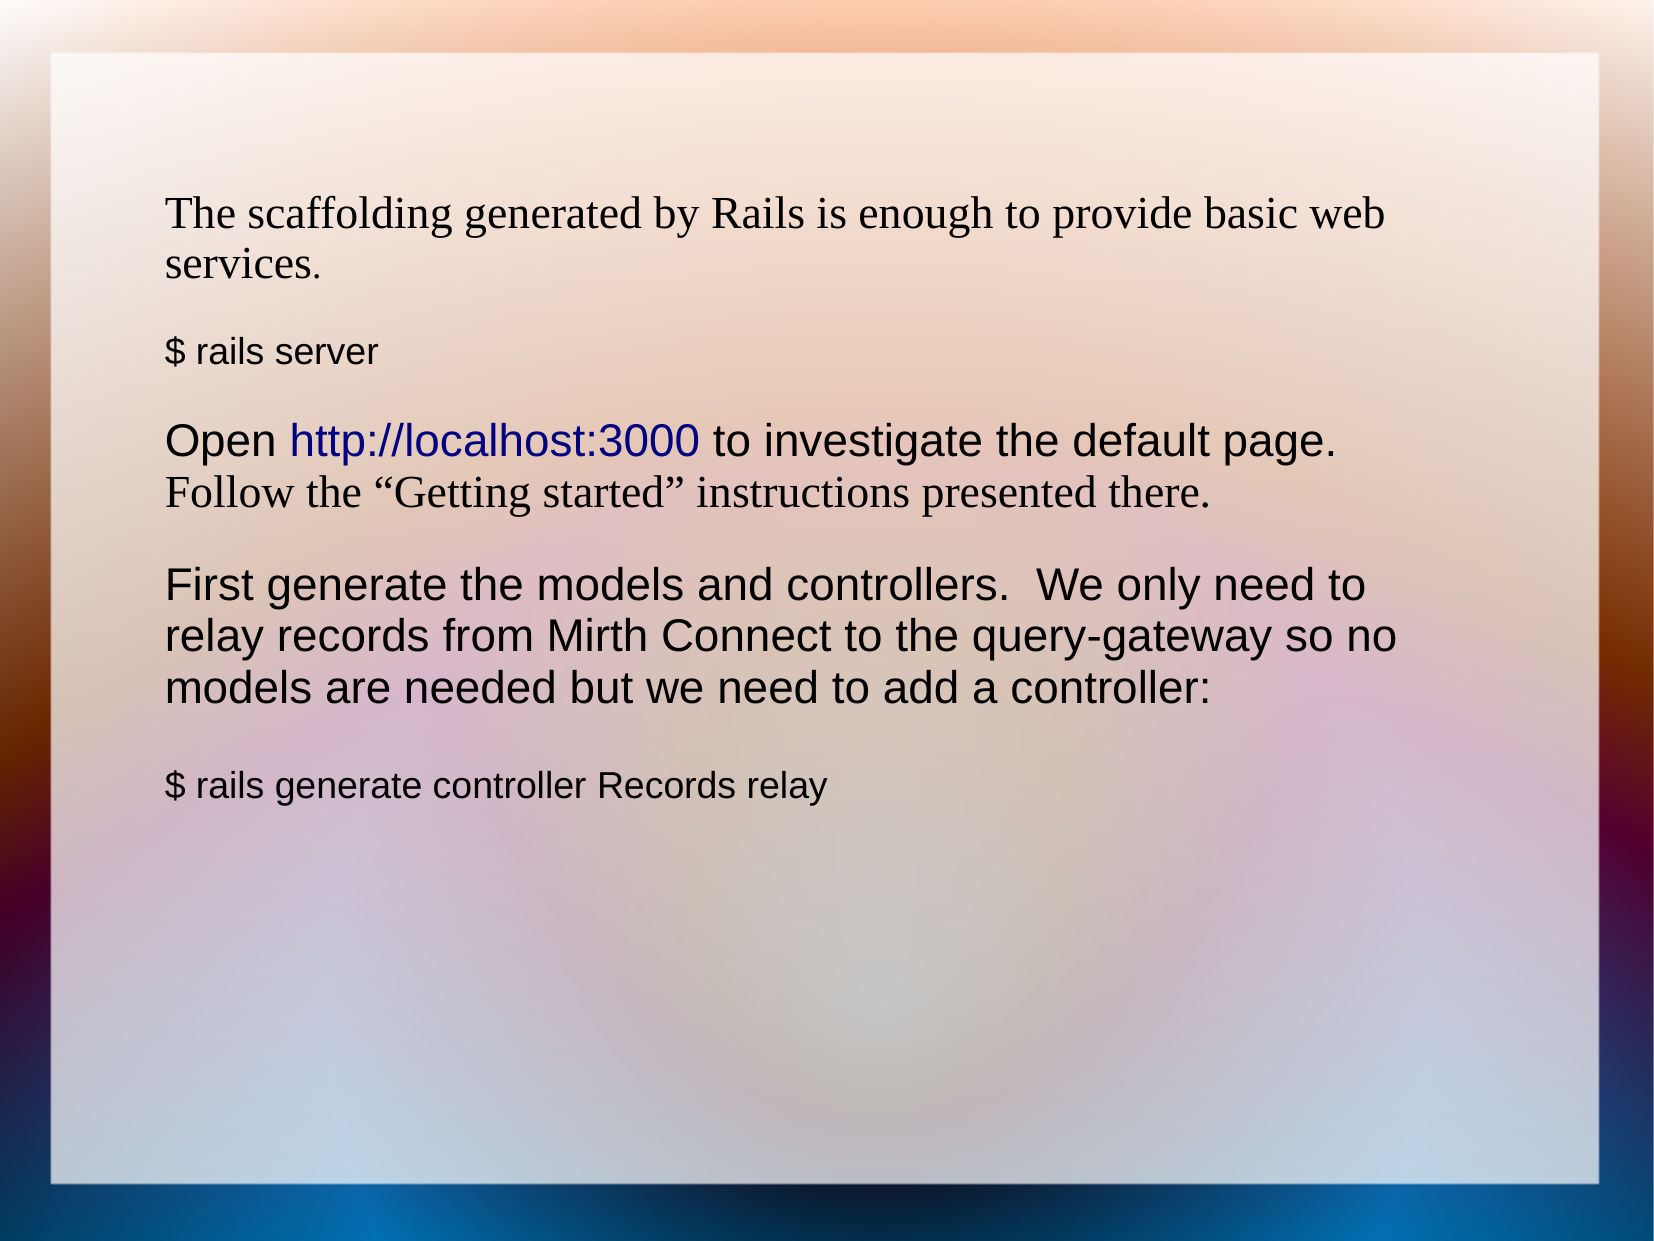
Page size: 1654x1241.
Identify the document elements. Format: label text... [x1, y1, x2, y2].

text_box The scaffolding generated by Rails is enough to provide basic web services. $ rails server Open http://localhost:3000 to investigate the default page. Follow the “Getting started” instructions presented there. First generate the models and controllers. We only need to relay records from Mirth Connect to the query-gateway so no models are needed but we need to add a controller: $ rails generate controller Records relay [150, 180, 1441, 1111]
picture [0, 0, 1654, 1241]
